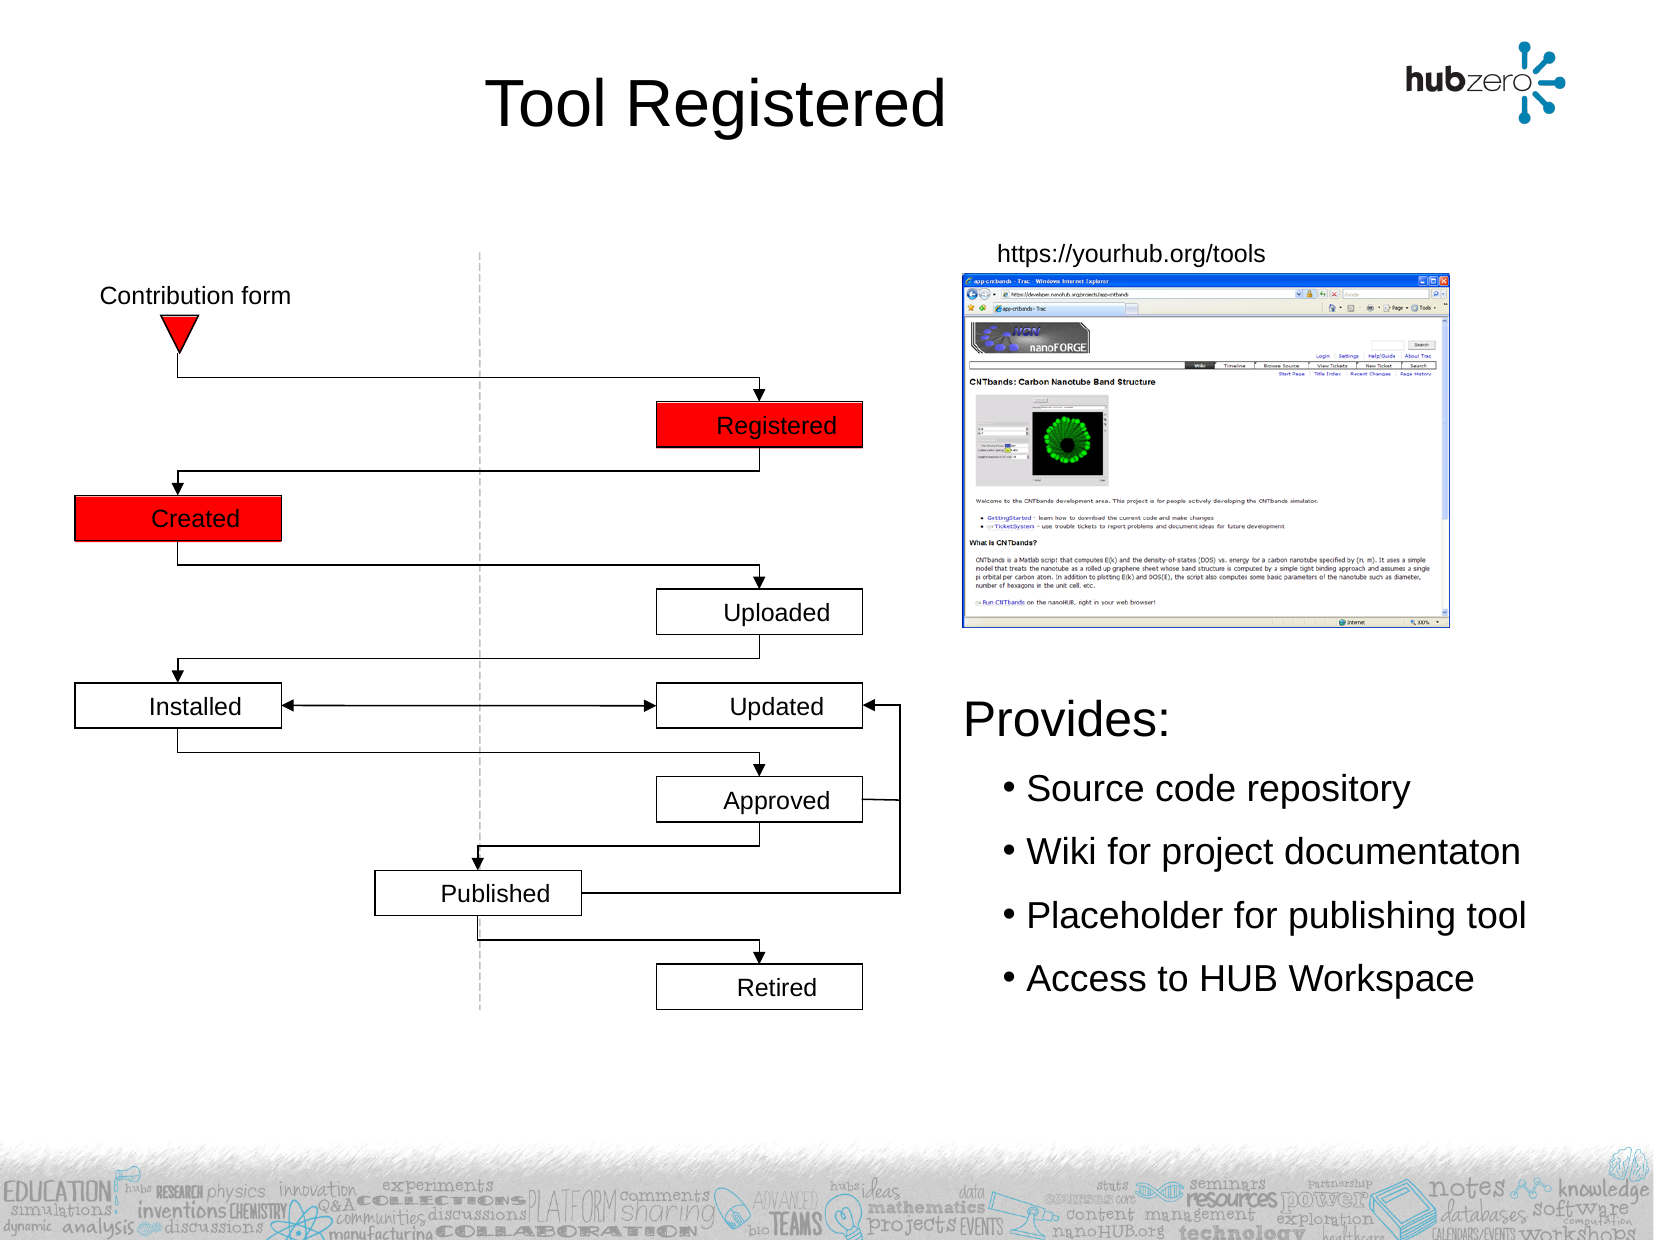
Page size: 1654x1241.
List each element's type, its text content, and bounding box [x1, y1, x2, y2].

text_box Updated [656, 682, 863, 729]
text_box Installed [74, 682, 282, 729]
text_box Created [74, 495, 282, 541]
text_box Contribution form [12, 271, 344, 329]
picture [1402, 38, 1569, 127]
text_box Provides: Source code repository Wiki for project documentaton Placeholder for publishing tool Access to HUB Workspace [912, 678, 1576, 1007]
text_box Registered [656, 401, 863, 447]
text_box https://yourhub.org/tools [946, 229, 1282, 275]
title Tool Registered [82, 46, 1351, 161]
text_box [170, 329, 190, 349]
text_box Uploaded [656, 589, 863, 635]
text_box Published [374, 870, 582, 916]
picture [0, 1140, 1654, 1240]
text_box Retired [656, 964, 863, 1010]
text_box Approved [656, 776, 863, 822]
picture [962, 273, 1450, 628]
